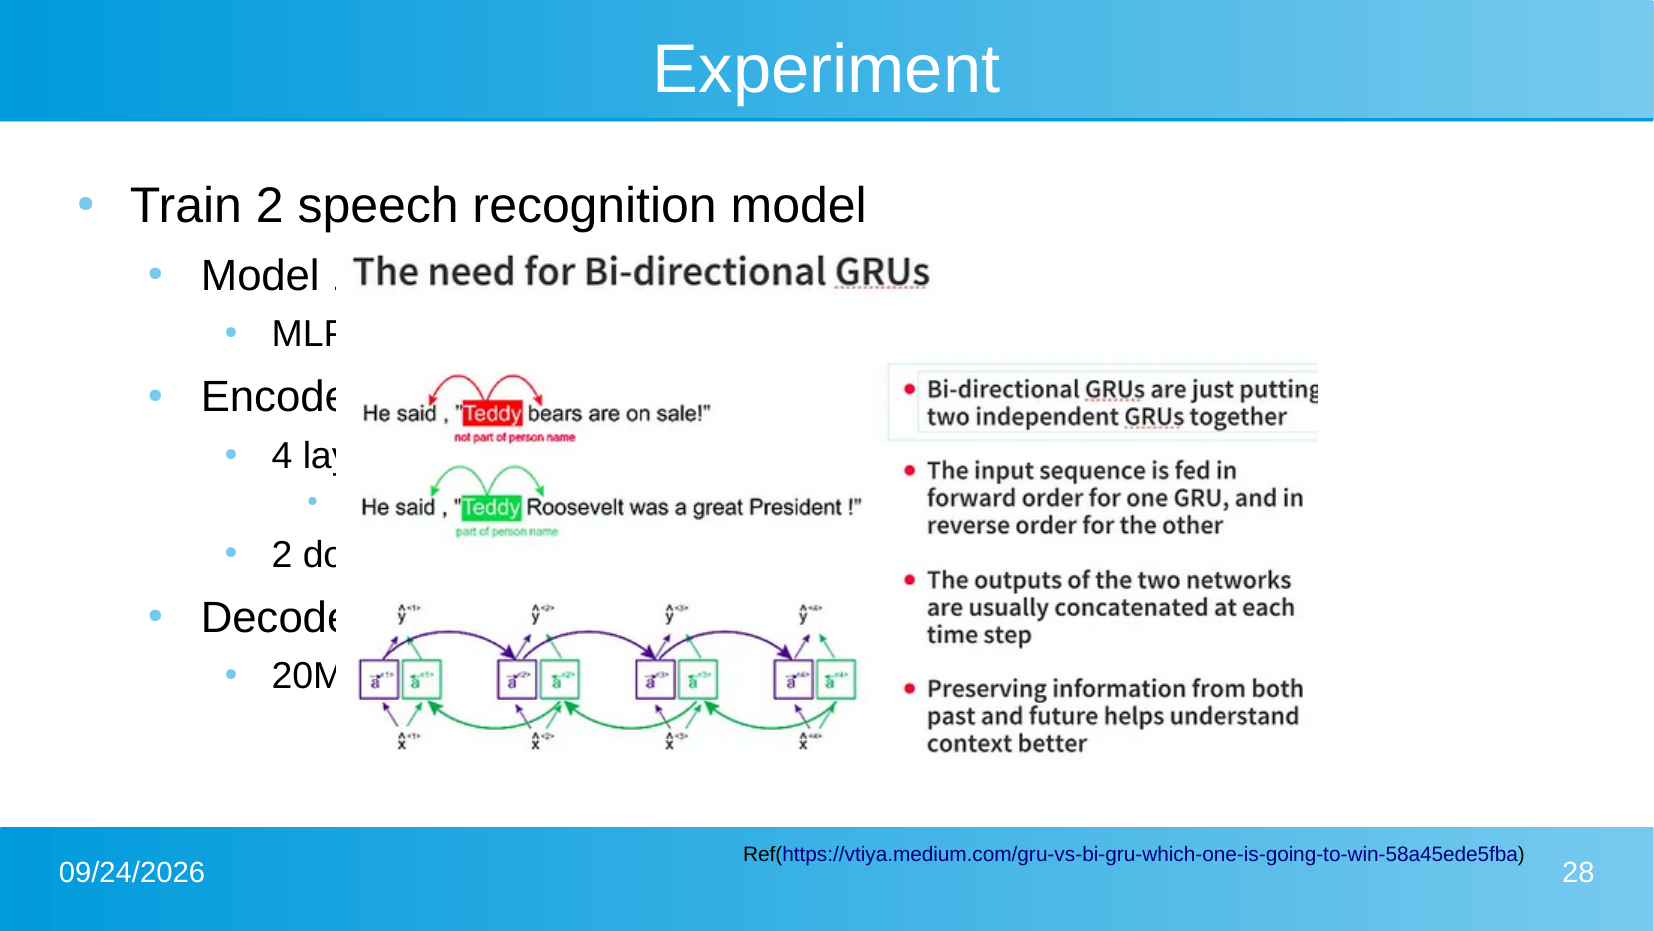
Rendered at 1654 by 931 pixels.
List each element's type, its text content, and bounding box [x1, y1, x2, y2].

text_box Ref(https://vtiya.medium.com/gru-vs-bi-gru-which-one-is-going-to-win-58a45ede5fba) [728, 835, 1540, 874]
title Experiment [59, 29, 1595, 108]
picture [336, 235, 1318, 766]
list Train 2 speech recognition model Model 1 MLP attention model Encoder: 4 layer of bidirectional-GRU (Gated Recurrent Unit) 1024 hidden units 2 downsampling pooling layer Decoder: 1 forward-only decoder with 512 hidden unit 20M parameter [59, 177, 1595, 768]
